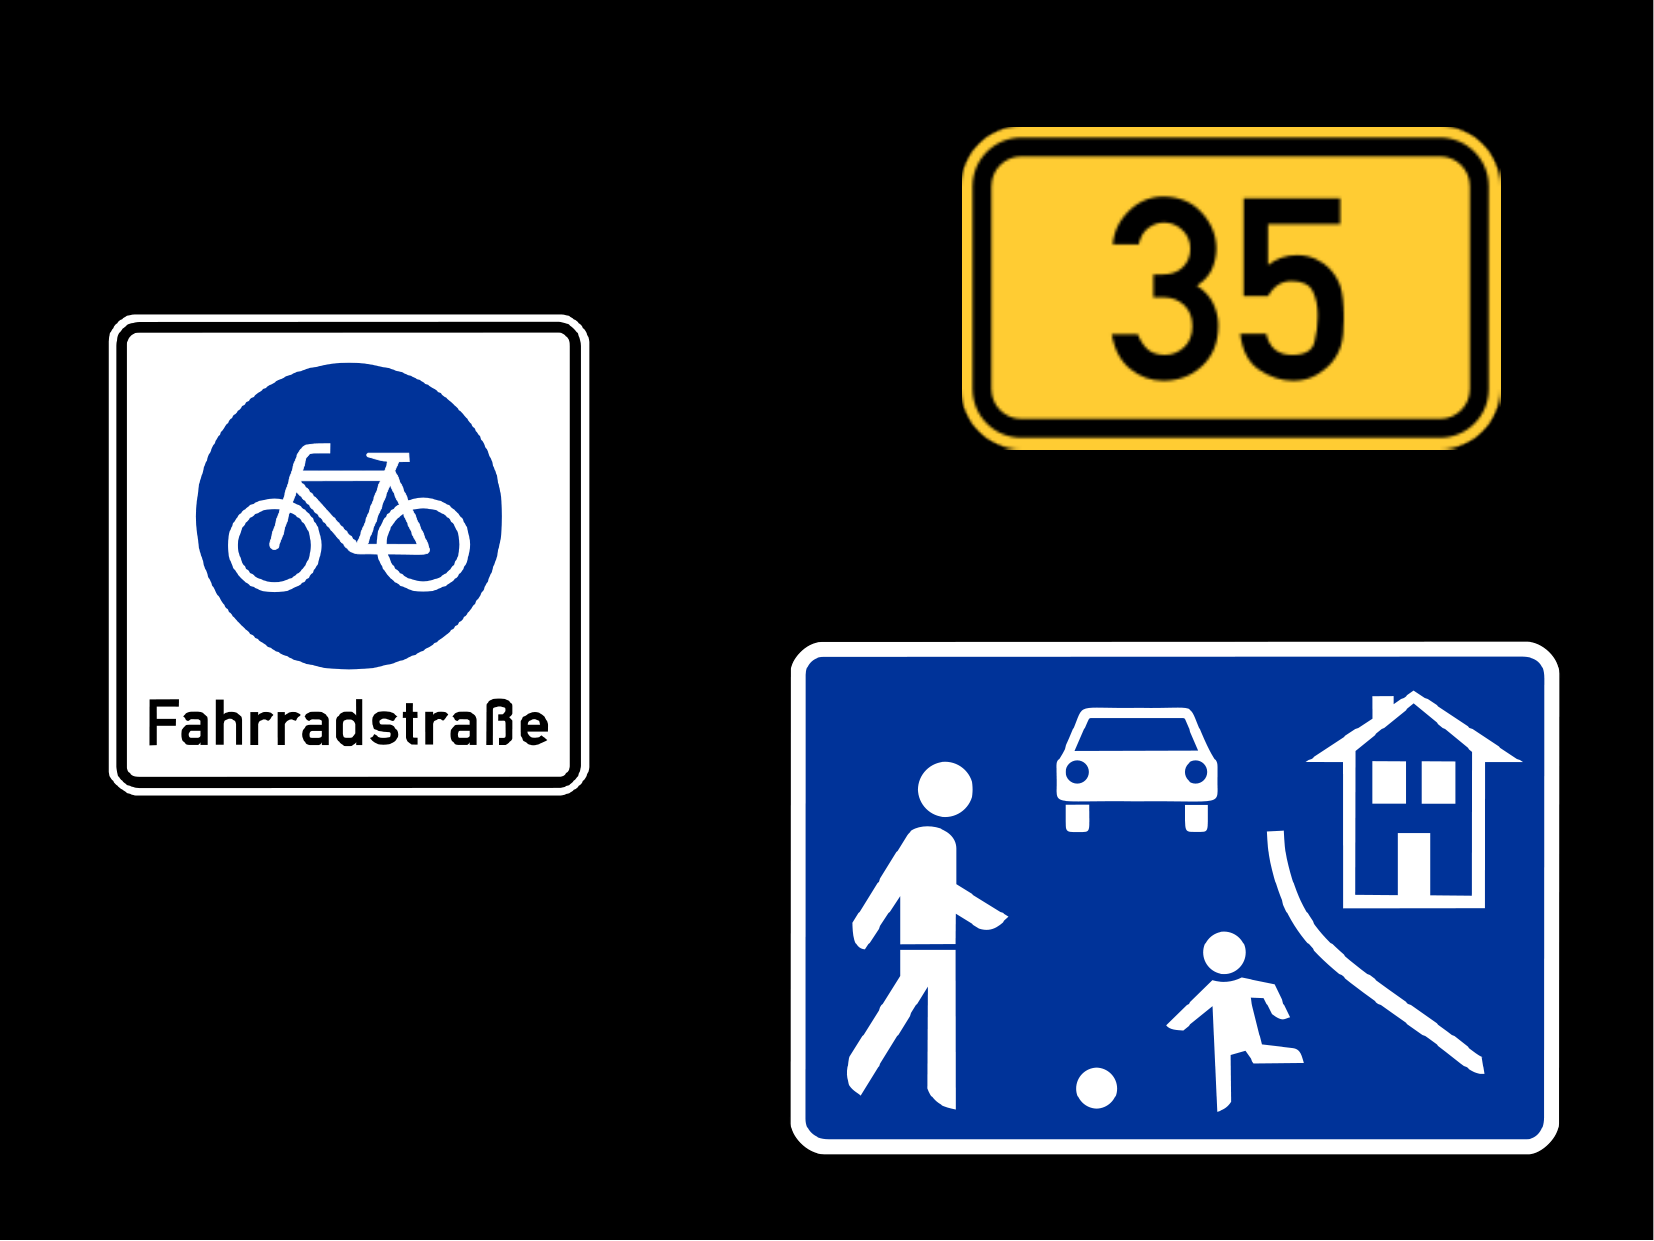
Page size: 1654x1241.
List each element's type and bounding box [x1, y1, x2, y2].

picture [962, 127, 1501, 451]
picture [105, 311, 591, 798]
picture [787, 637, 1562, 1158]
